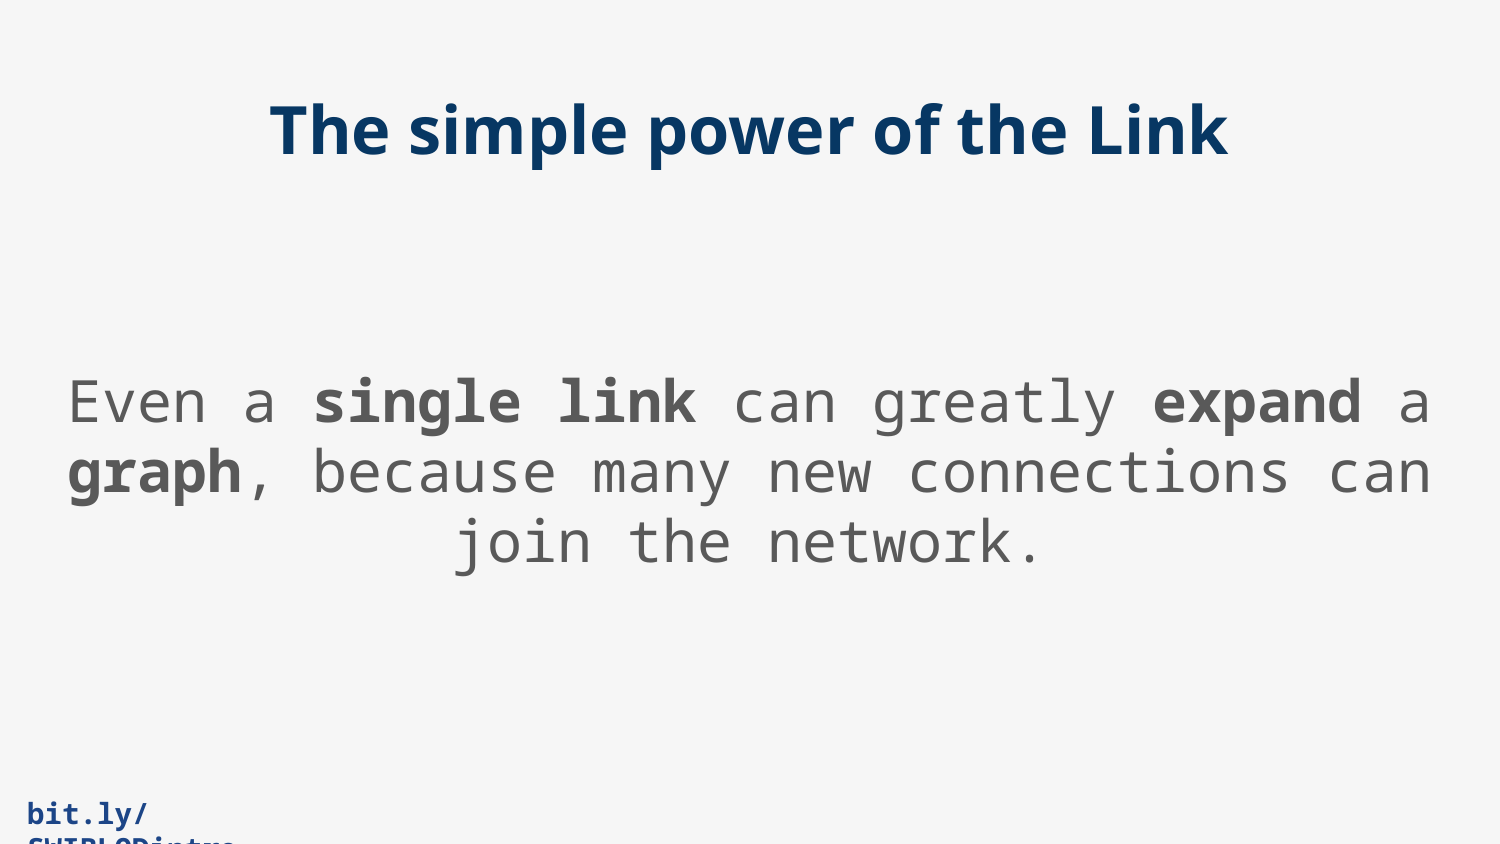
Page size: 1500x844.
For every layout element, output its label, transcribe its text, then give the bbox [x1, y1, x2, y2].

list Even a single link can greatly expand a graph, because many new connections can join the network. [51, 189, 1449, 750]
title The simple power of the Link [51, 72, 1449, 167]
